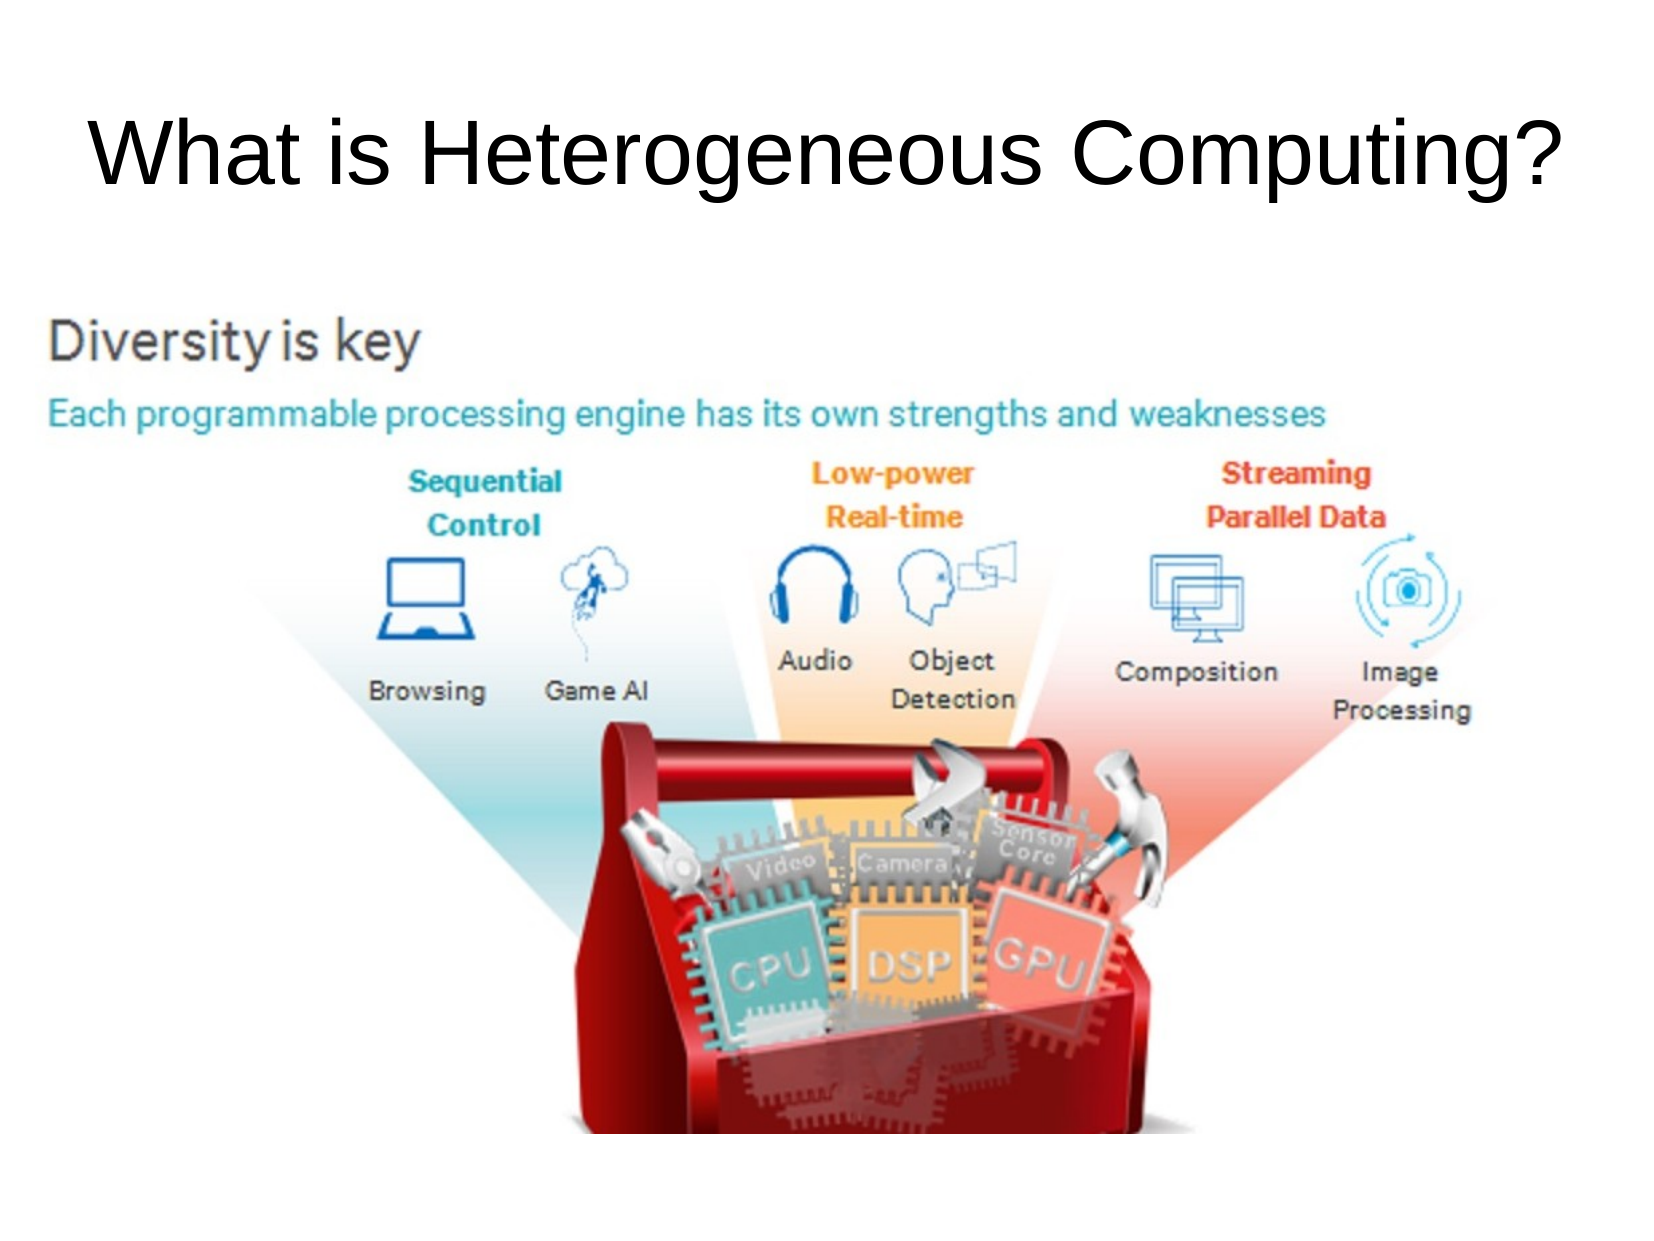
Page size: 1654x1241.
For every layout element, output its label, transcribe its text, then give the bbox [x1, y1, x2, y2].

title What is Heterogeneous Computing? [82, 49, 1571, 257]
picture [35, 295, 1595, 1134]
